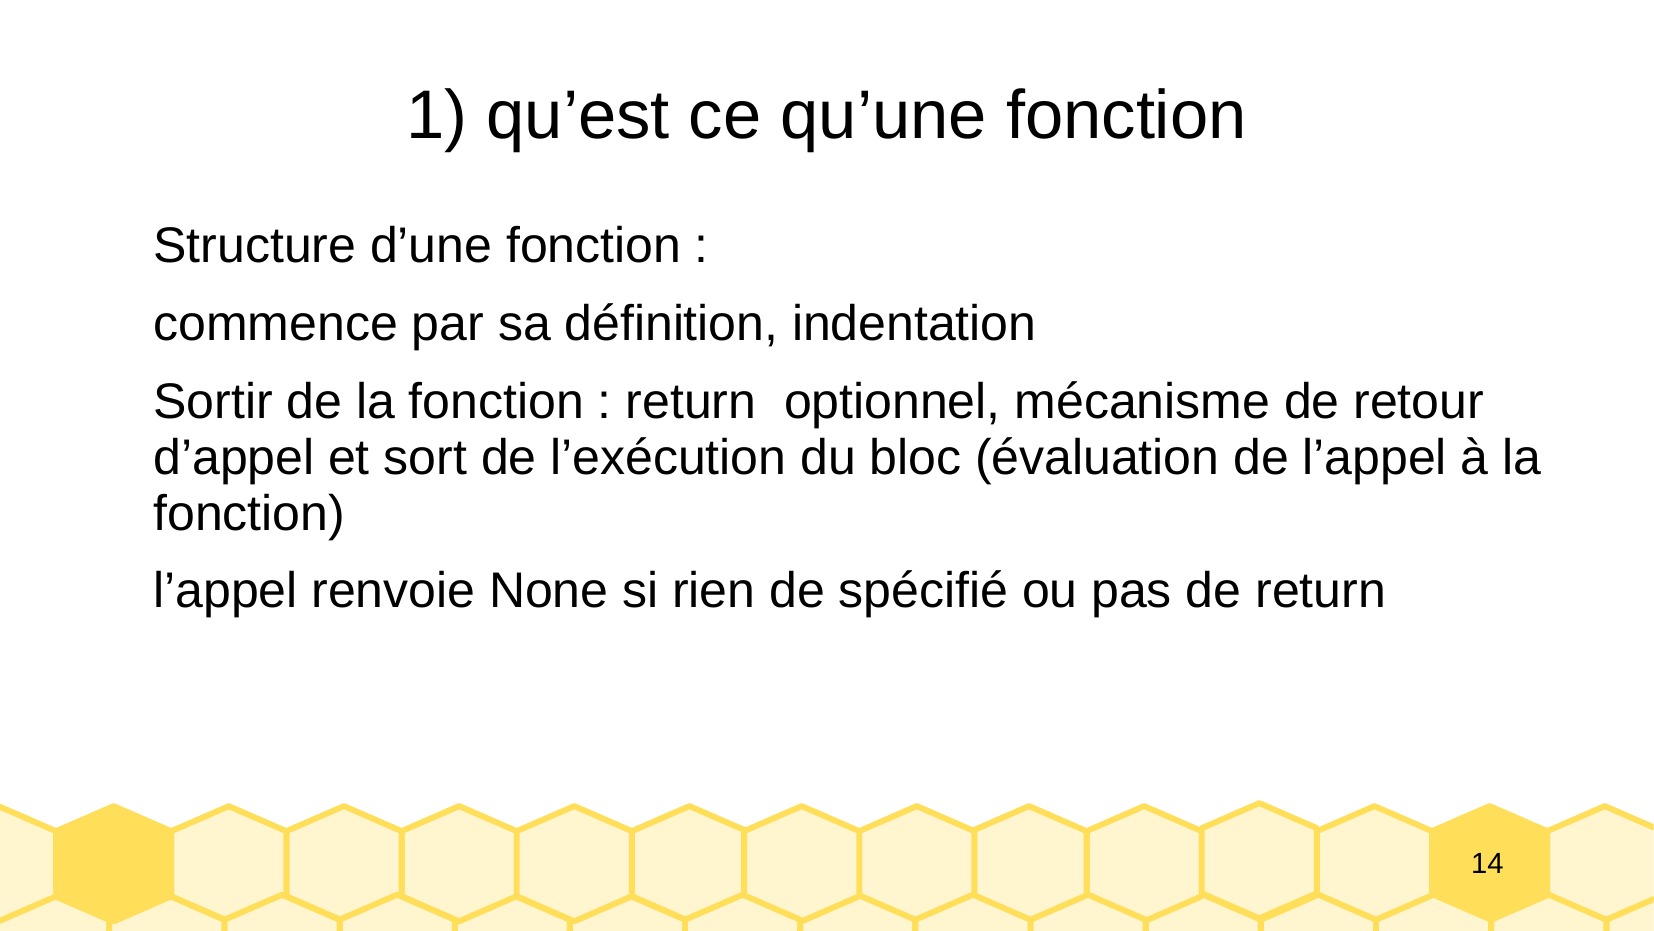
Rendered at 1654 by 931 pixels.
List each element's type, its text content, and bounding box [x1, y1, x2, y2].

title 1) qu’est ce qu’une fonction [82, 37, 1571, 193]
list Structure d’une fonction : commence par sa définition, indentation Sortir de la fonction : return optionnel, mécanisme de retour d’appel et sort de l’exécution du bloc (évaluation de l’appel à la fonction) l’appel renvoie None si rien de spécifié ou pas de return [82, 217, 1571, 758]
